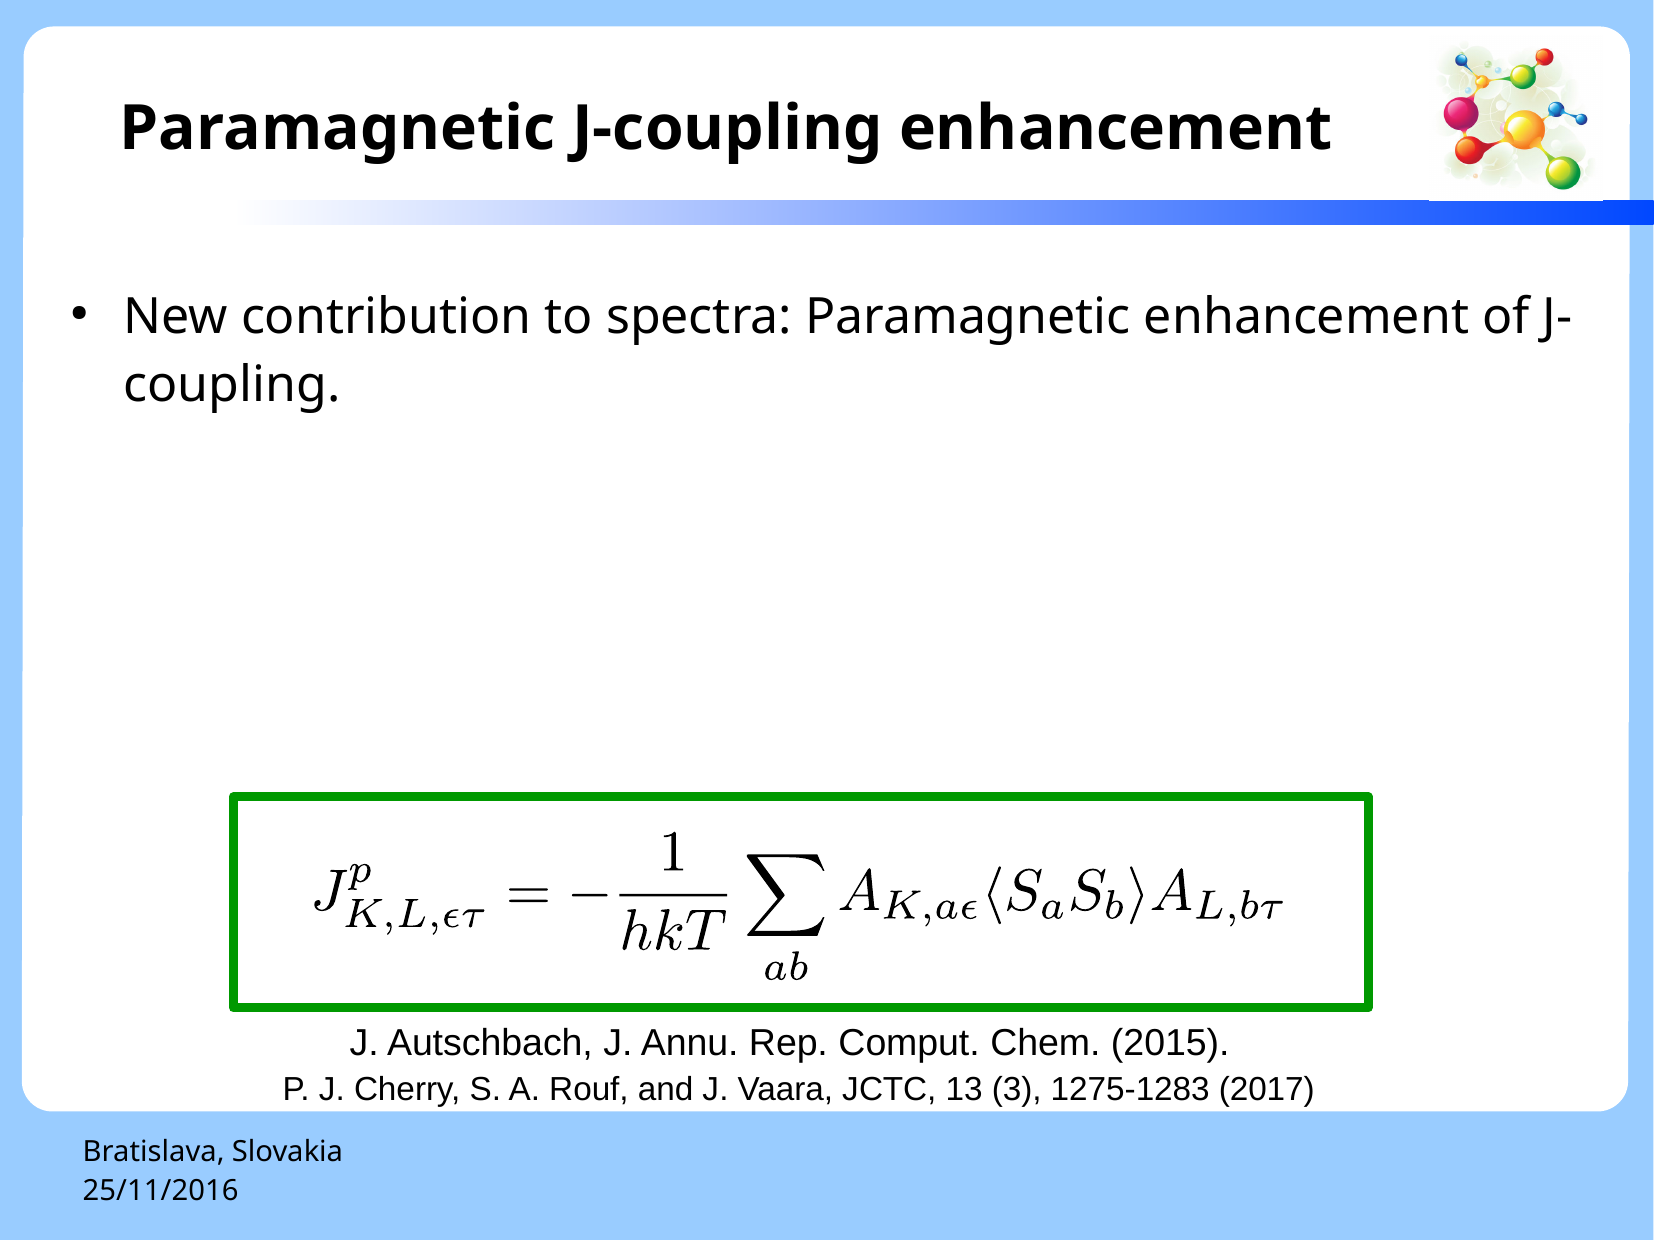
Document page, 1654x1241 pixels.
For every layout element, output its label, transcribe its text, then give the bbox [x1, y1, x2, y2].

list New contribution to spectra: Paramagnetic enhancement of J-coupling. [52, 279, 1594, 1107]
title Paramagnetic J-coupling enhancement [82, 49, 1371, 201]
picture [1429, 35, 1603, 201]
text_box [310, 831, 1286, 981]
text_box P. J. Cherry, S. A. Rouf, and J. Vaara, JCTC, 13 (3), 1275-1283 (2017) [267, 1063, 1350, 1153]
text_box J. Autschbach, J. Annu. Rep. Comput. Chem. (2015). [334, 1013, 1316, 1103]
